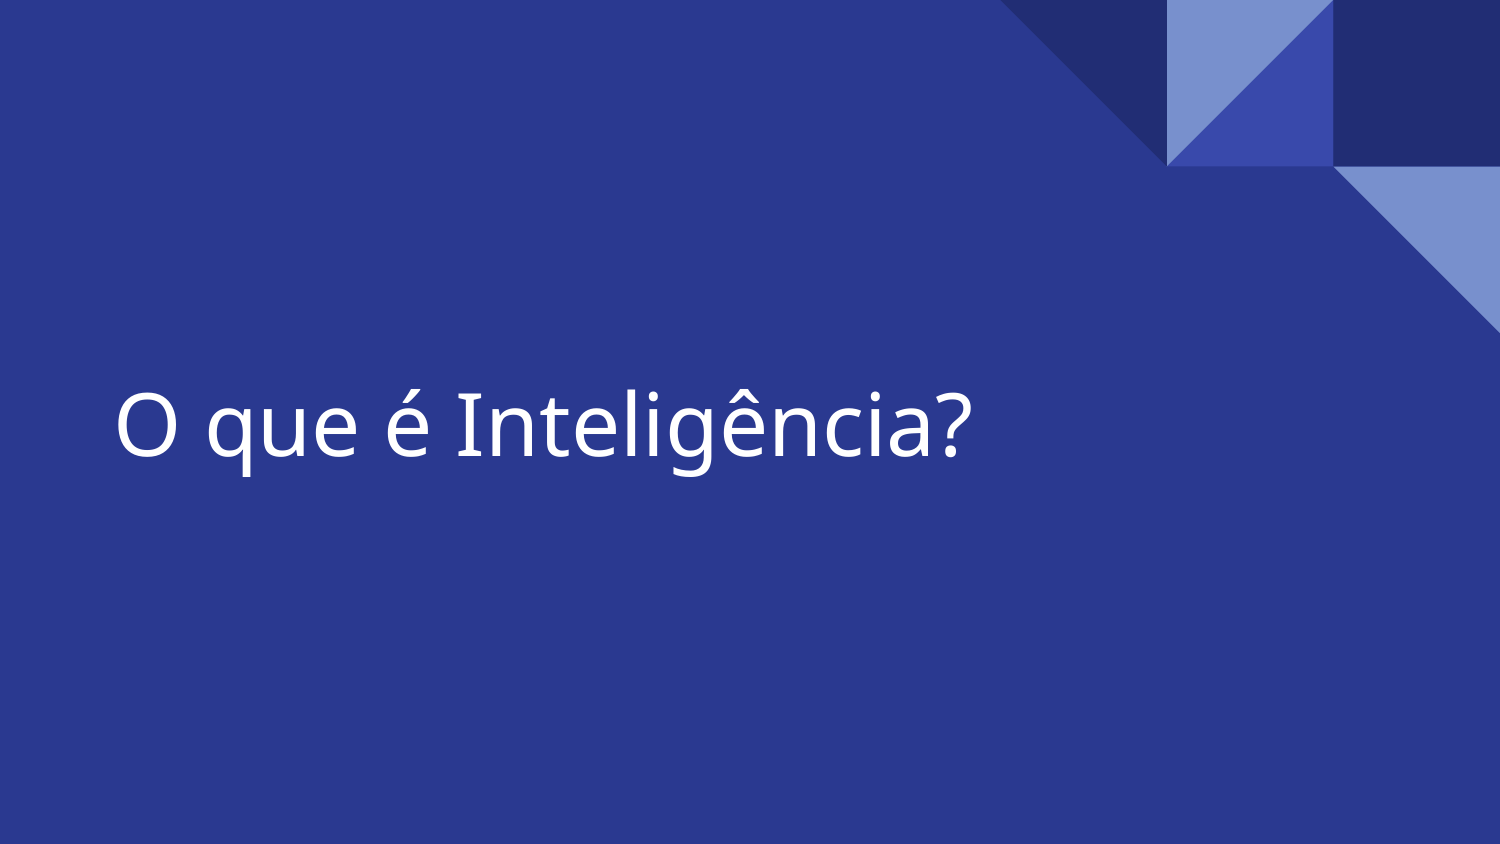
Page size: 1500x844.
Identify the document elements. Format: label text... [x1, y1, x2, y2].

title O que é Inteligência? [98, 353, 1447, 491]
